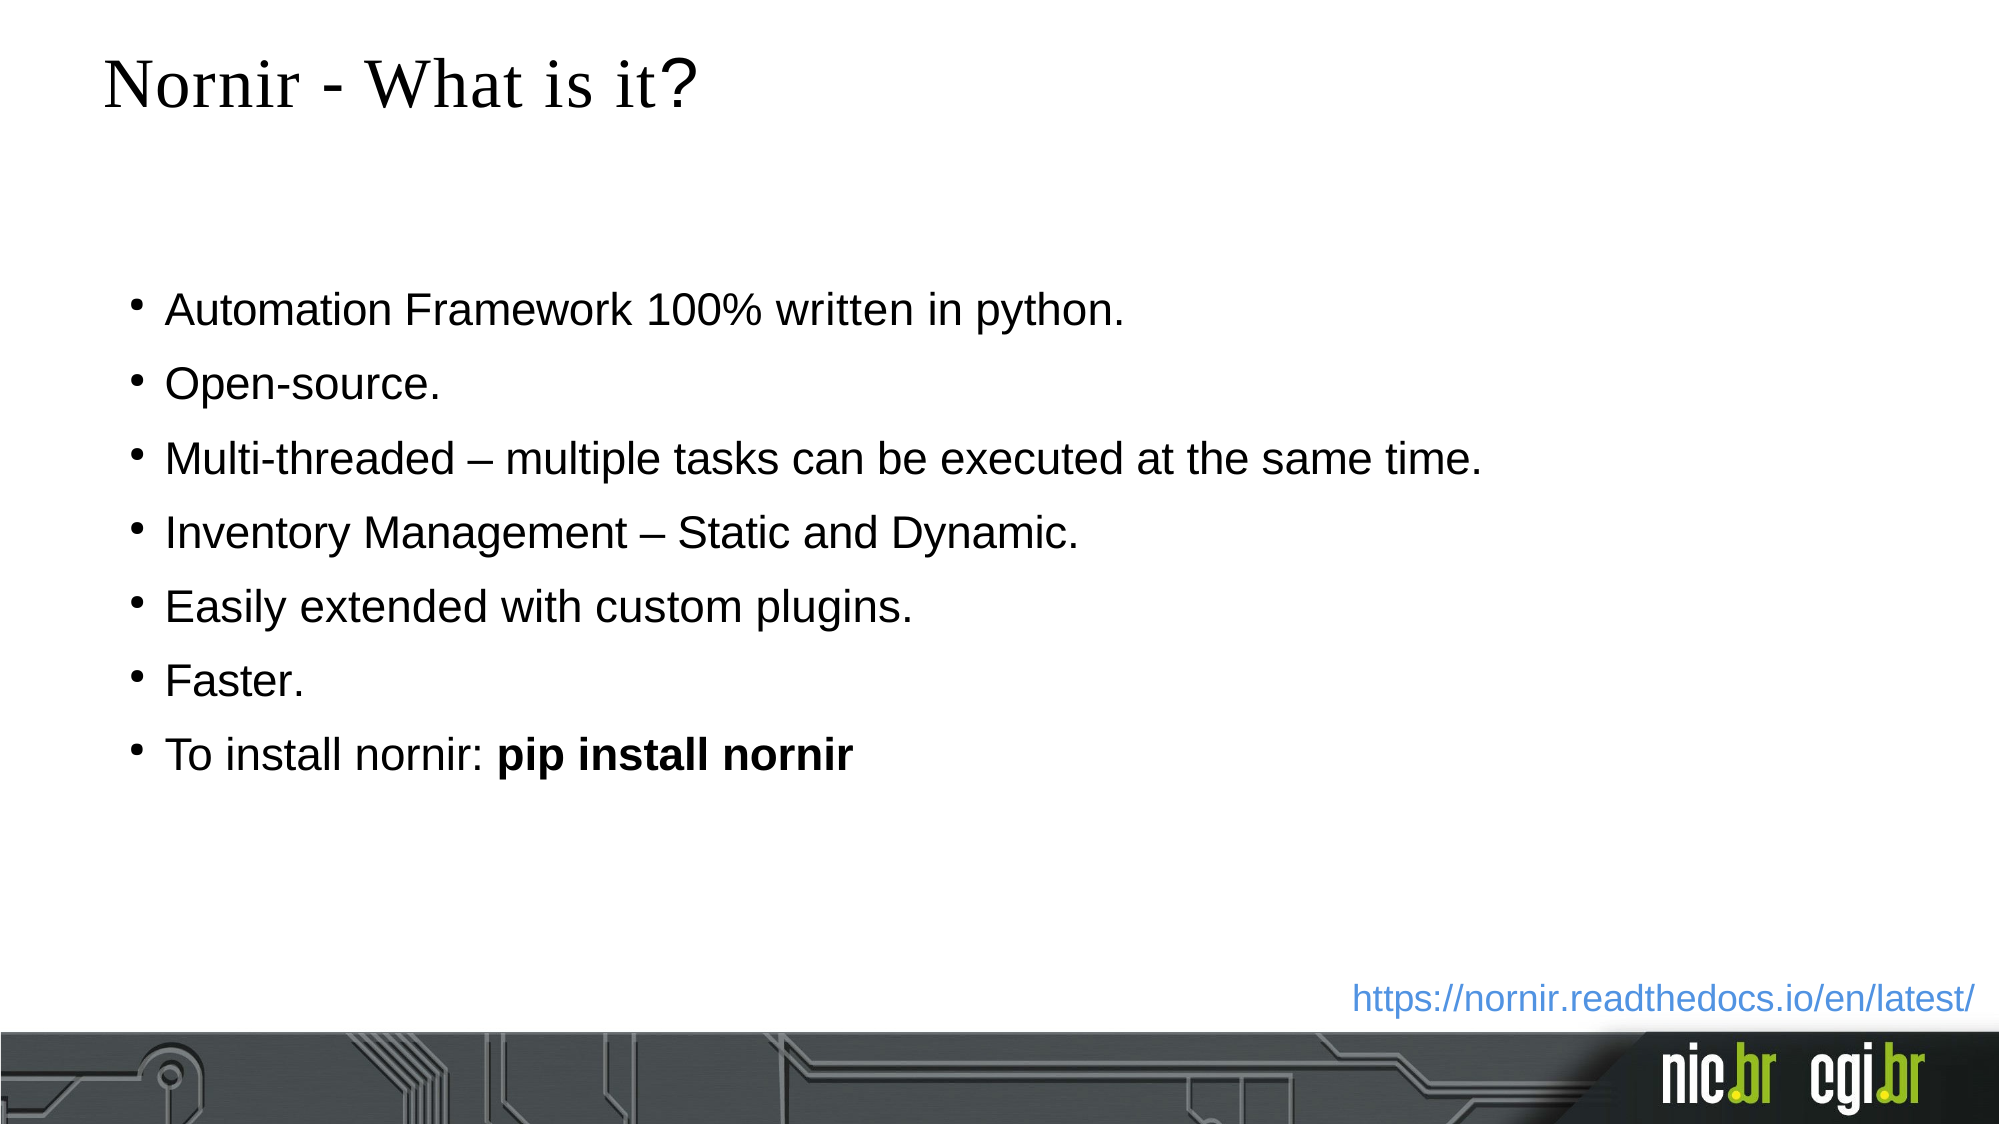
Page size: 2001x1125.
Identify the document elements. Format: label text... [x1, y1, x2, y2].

text_box Automation Framework 100% written in python. Open-source. Multi-threaded – multiple tasks can be executed at the same time. Inventory Management – Static and Dynamic. Easily extended with custom plugins. Faster. To install nornir: pip install nornir [127, 256, 2000, 780]
text_box https://nornir.readthedocs.io/en/latest/ [1350, 915, 1979, 1020]
title Nornir - What is it? [78, 36, 1923, 122]
picture [0, 0, 1999, 1124]
